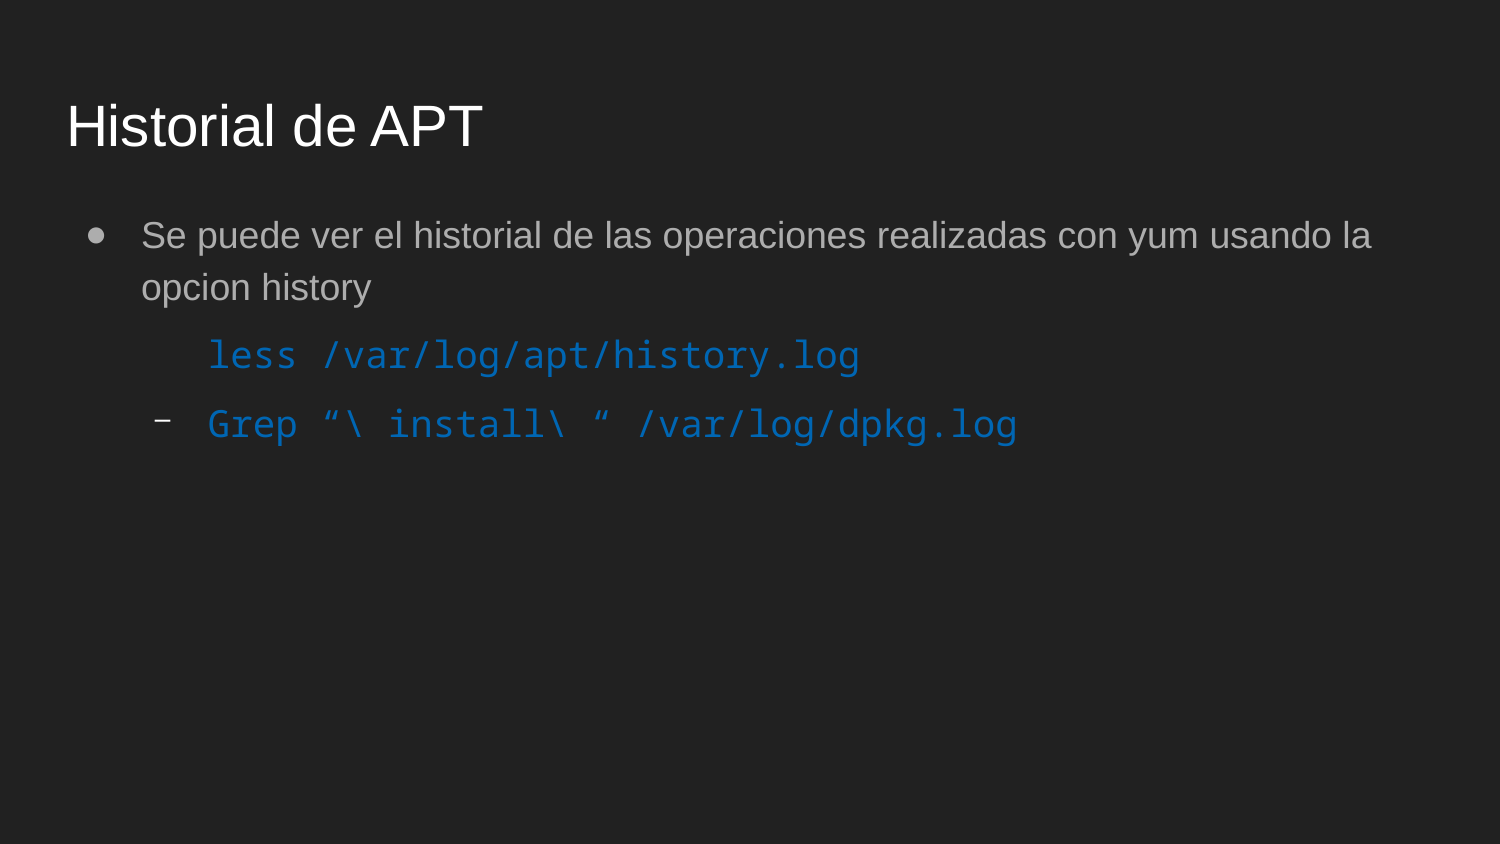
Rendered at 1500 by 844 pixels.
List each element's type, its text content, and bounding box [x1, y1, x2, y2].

list Se puede ver el historial de las operaciones realizadas con yum usando la opcion history less /var/log/apt/history.log Grep “\ install\ “ /var/log/dpkg.log [51, 189, 1449, 750]
title Historial de APT [51, 72, 1449, 167]
